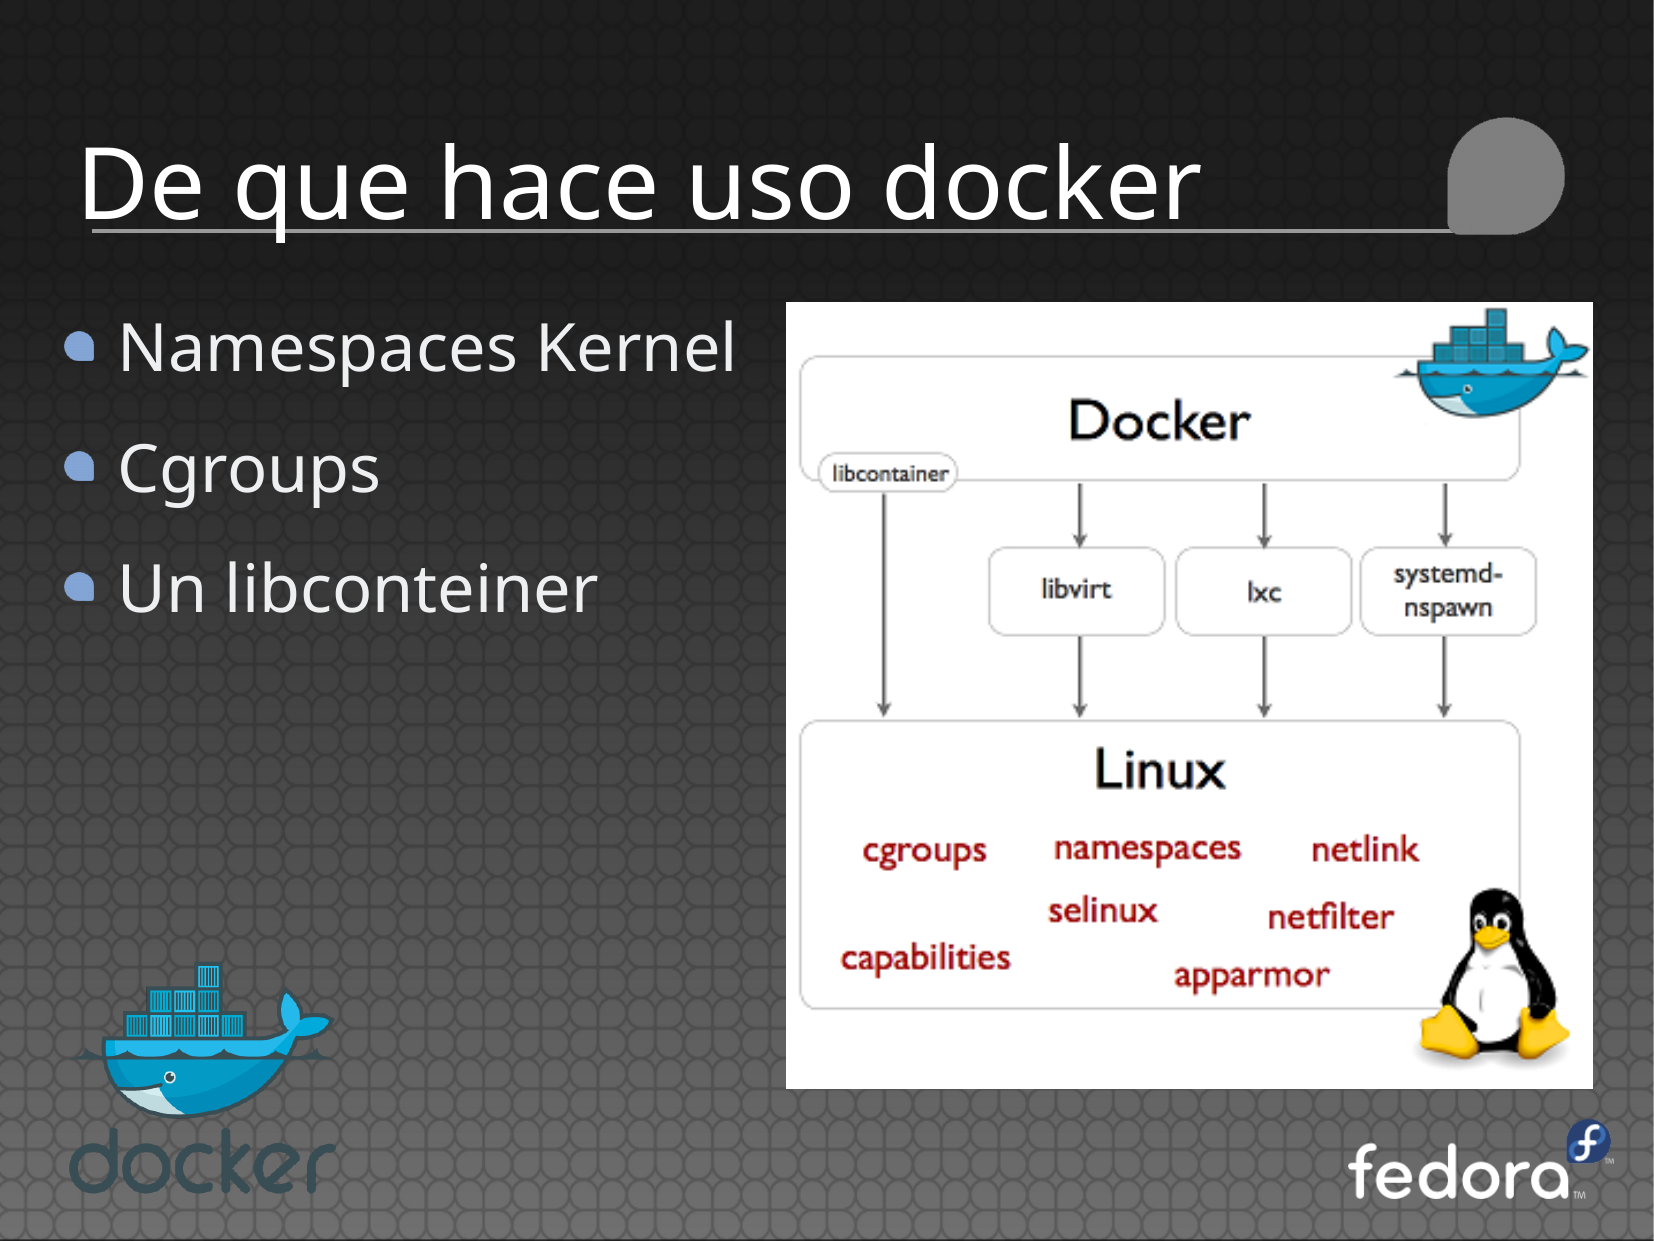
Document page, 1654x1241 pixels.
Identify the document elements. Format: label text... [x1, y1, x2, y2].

picture [0, 0, 1654, 1241]
title De que hace uso docker [76, 112, 1566, 249]
list Namespaces Kernel Cgroups Un libconteiner [46, 300, 1536, 1105]
